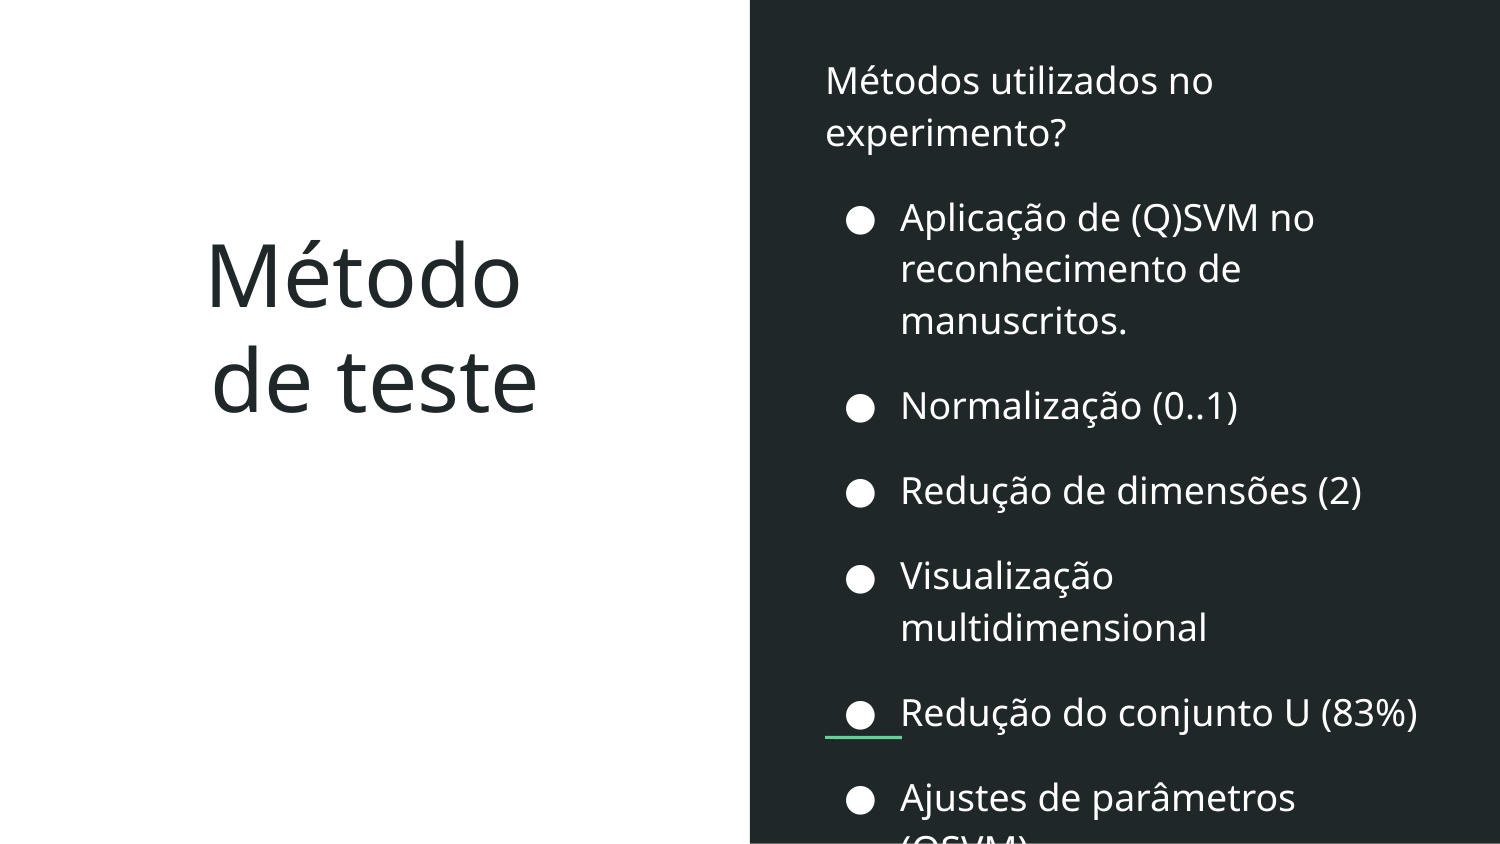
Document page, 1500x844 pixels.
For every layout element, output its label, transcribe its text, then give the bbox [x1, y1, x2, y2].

title Método de teste [43, 197, 708, 446]
list Métodos utilizados no experimento? Aplicação de (Q)SVM no reconhecimento de manuscritos. Normalização (0..1) Redução de dimensões (2) Visualização multidimensional Redução do conjunto U (83%) Ajustes de parâmetros (QSVM) [810, 118, 1440, 802]
